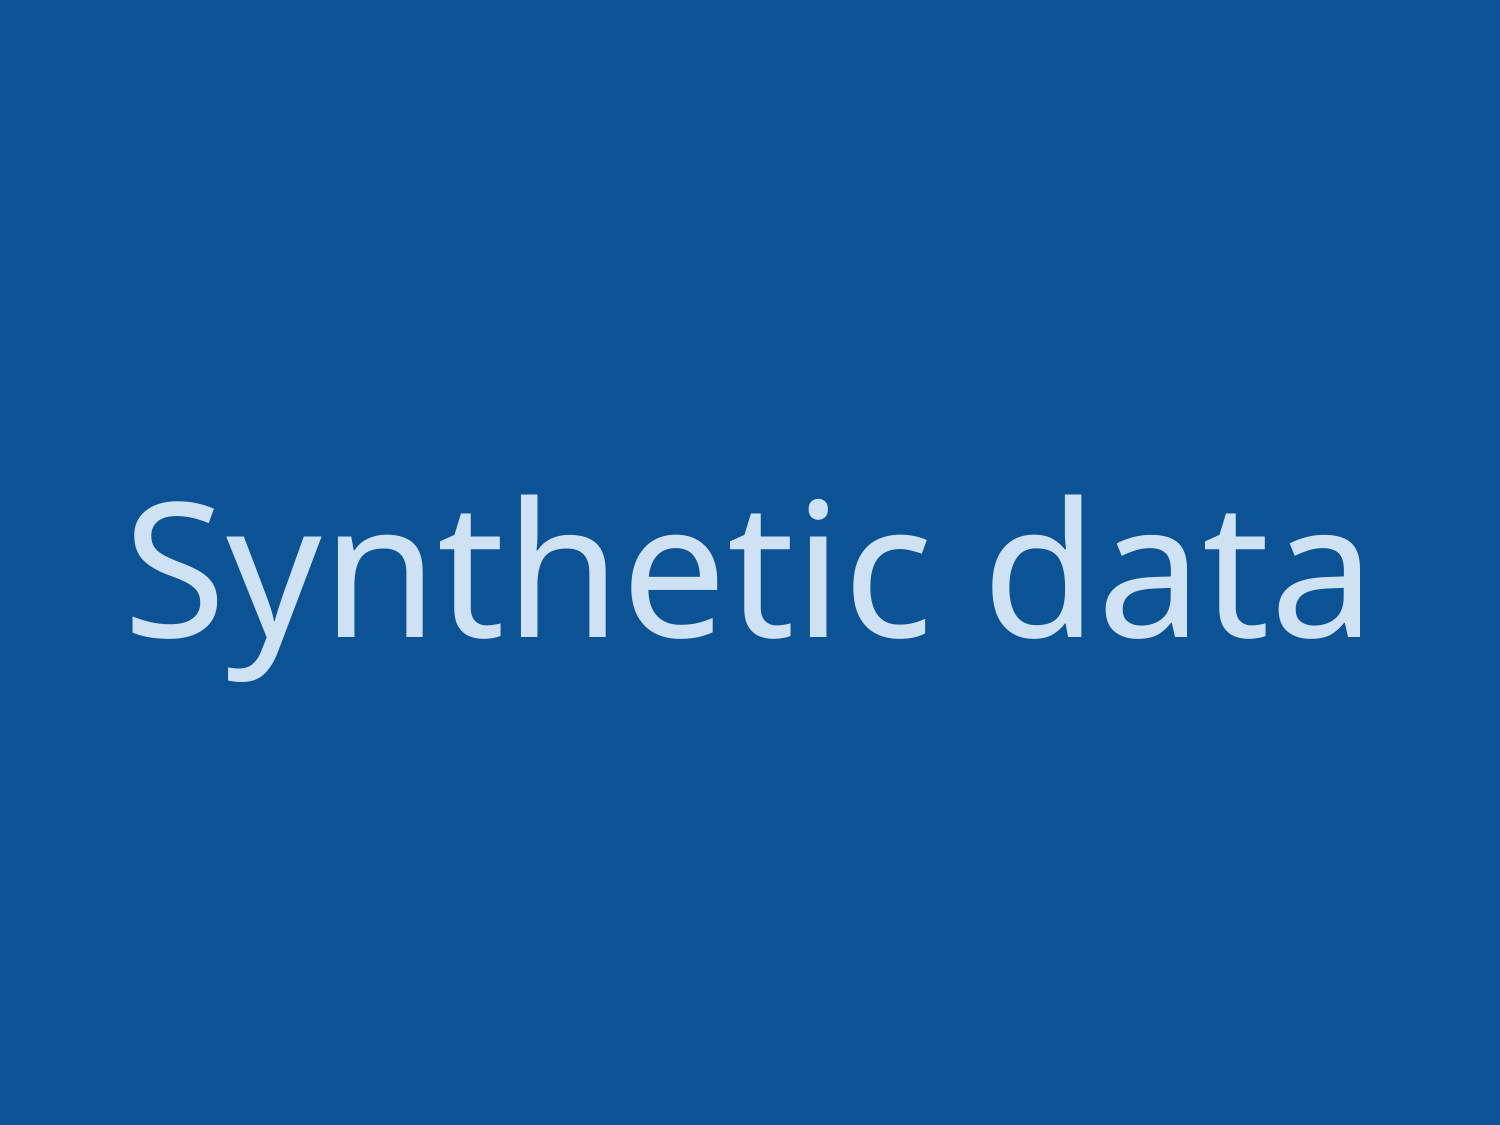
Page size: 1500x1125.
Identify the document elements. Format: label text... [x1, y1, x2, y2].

title Synthetic data [51, 470, 1449, 655]
